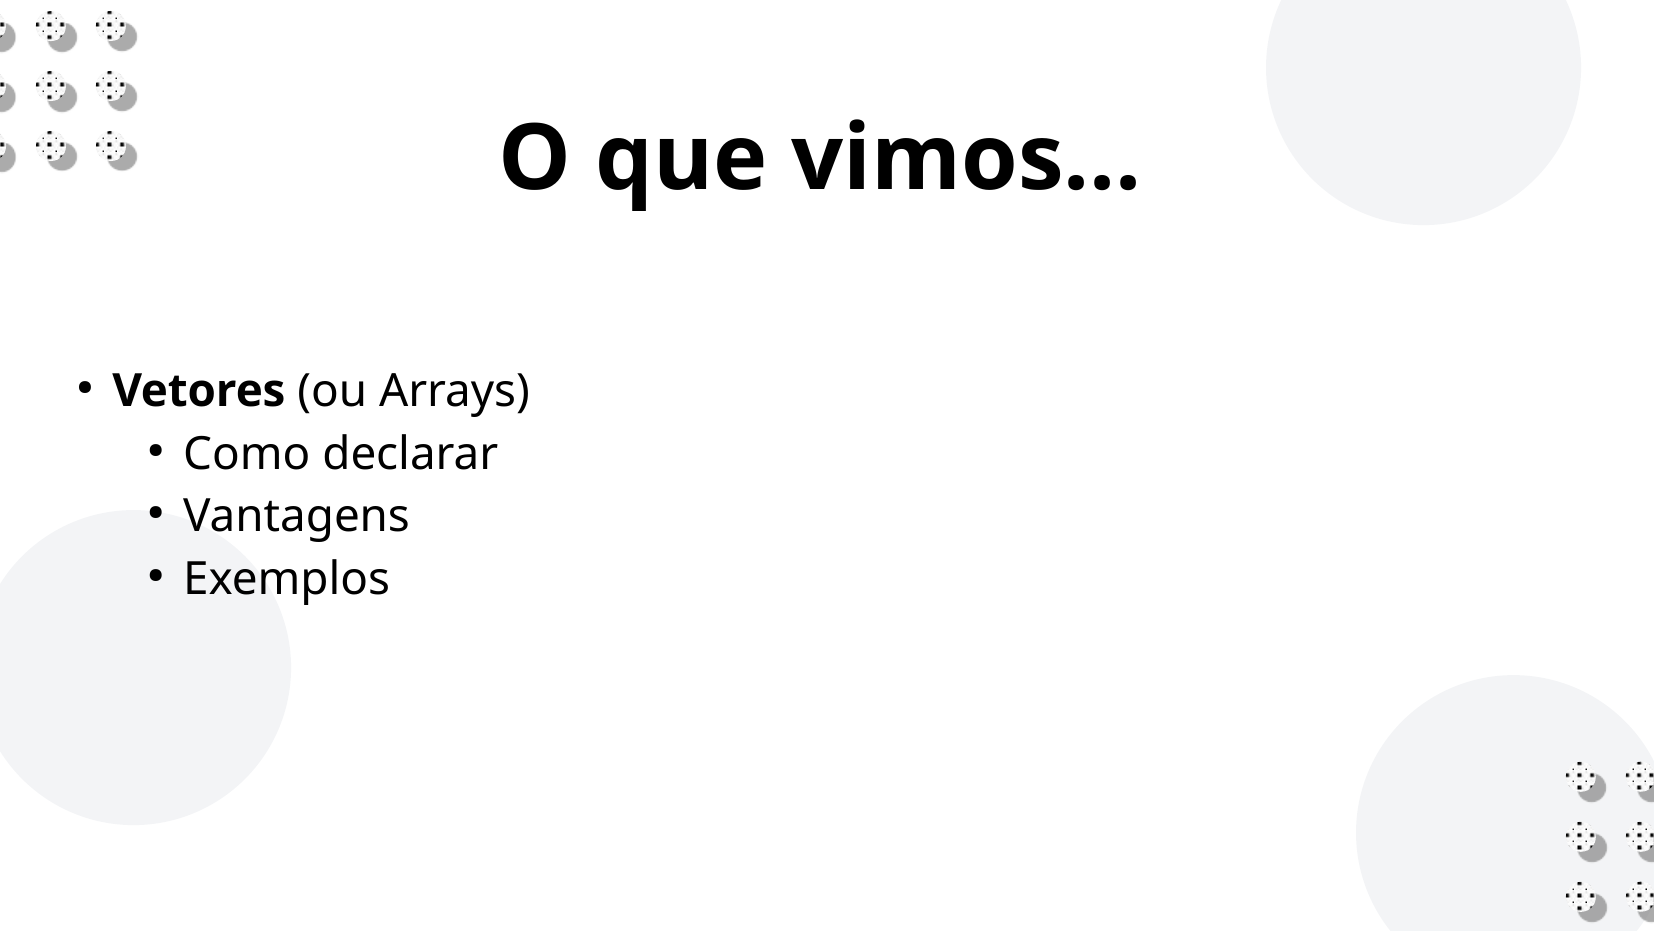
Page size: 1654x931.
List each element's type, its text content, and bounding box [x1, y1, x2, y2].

picture [0, 74, 6, 99]
picture [1625, 821, 1654, 852]
picture [1565, 761, 1596, 792]
title O que vimos... [76, 76, 1565, 233]
picture [35, 130, 67, 162]
picture [1565, 881, 1596, 912]
picture [35, 11, 66, 42]
picture [99, 70, 123, 76]
picture [95, 10, 126, 41]
picture [0, 14, 6, 39]
subtitle Vetores (ou Arrays) Como declarar Vantagens Exemplos [76, 295, 1565, 835]
picture [1565, 821, 1596, 852]
picture [1625, 761, 1654, 792]
picture [35, 70, 66, 102]
picture [0, 133, 7, 159]
picture [1625, 881, 1654, 912]
